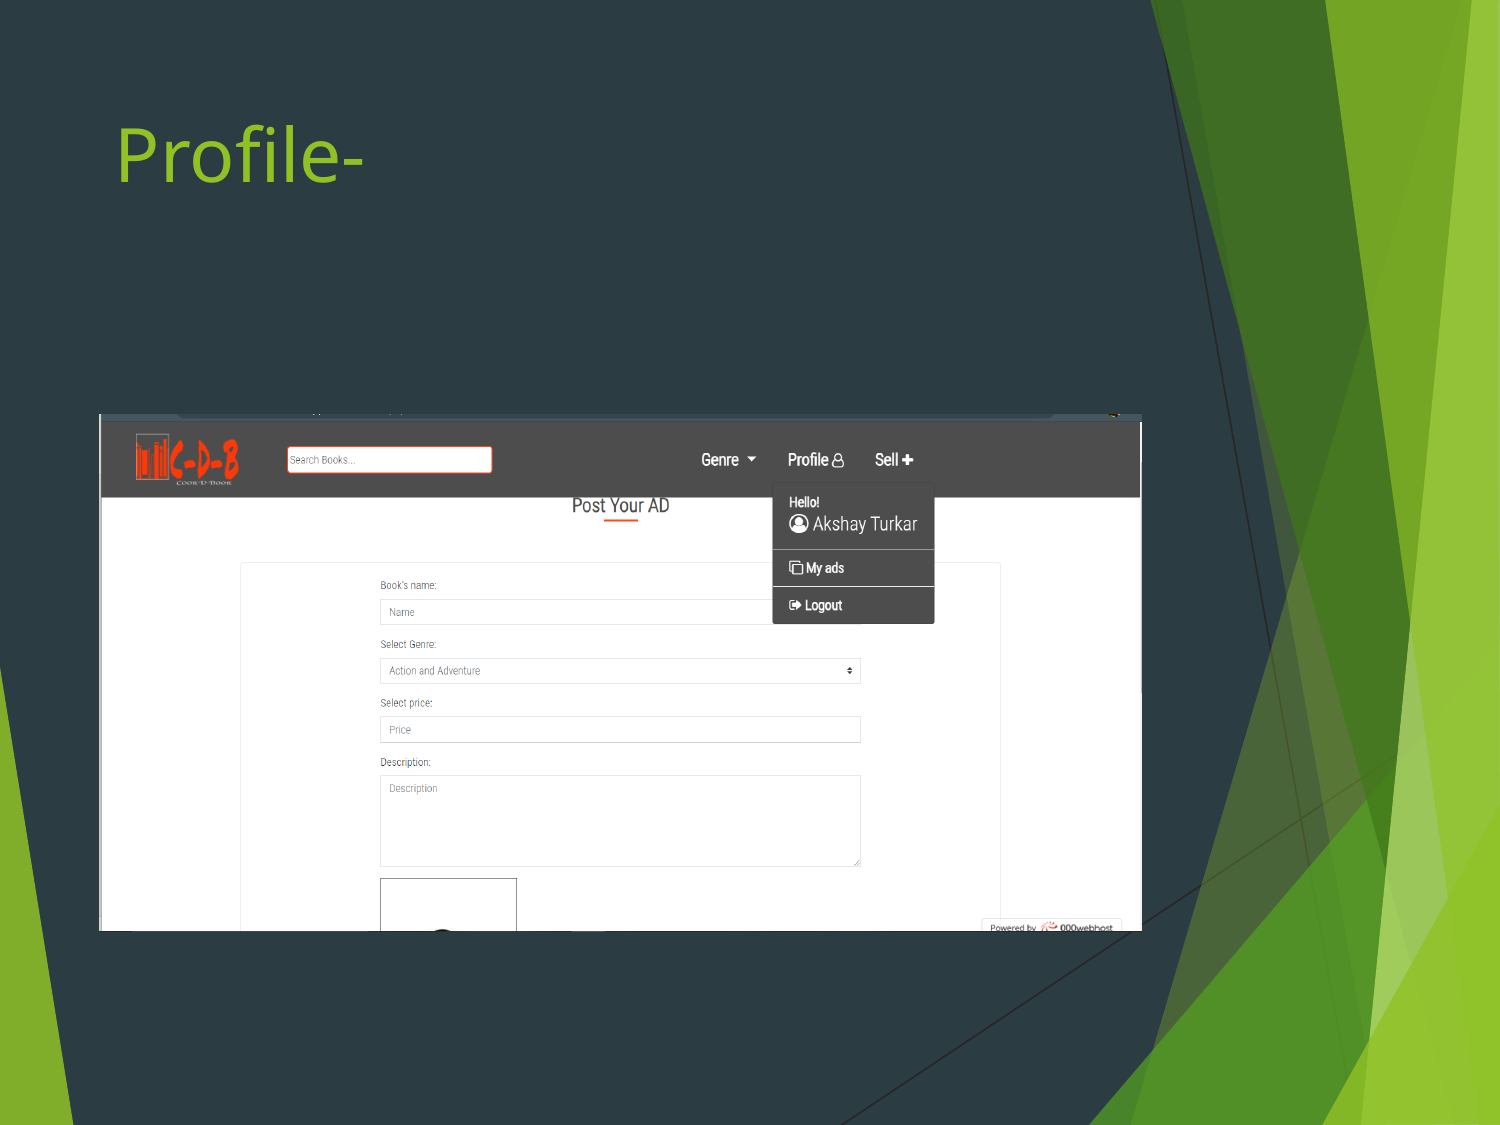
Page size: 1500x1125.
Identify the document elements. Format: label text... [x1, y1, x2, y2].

title Profile- [99, 99, 1142, 317]
picture [99, 414, 1142, 932]
